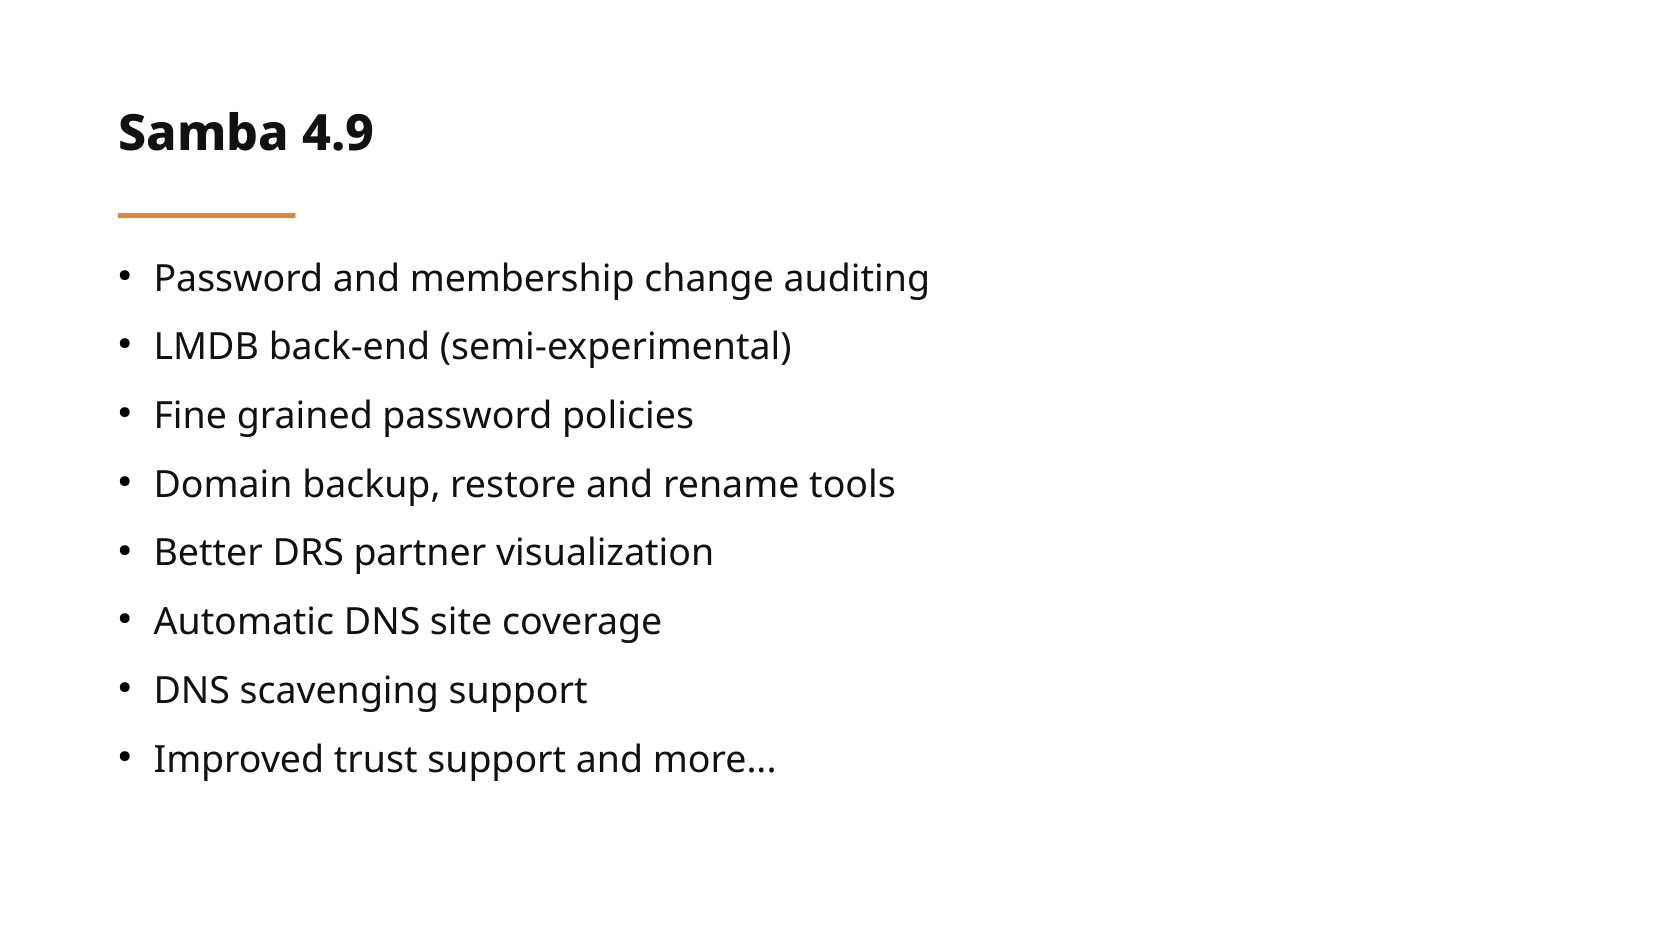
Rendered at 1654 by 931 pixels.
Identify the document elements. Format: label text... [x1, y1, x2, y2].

title Samba 4.9 [118, 94, 1536, 166]
list Password and membership change auditing LMDB back-end (semi-experimental) Fine grained password policies Domain backup, restore and rename tools Better DRS partner visualization Automatic DNS site coverage DNS scavenging support Improved trust support and more... [118, 250, 1536, 777]
